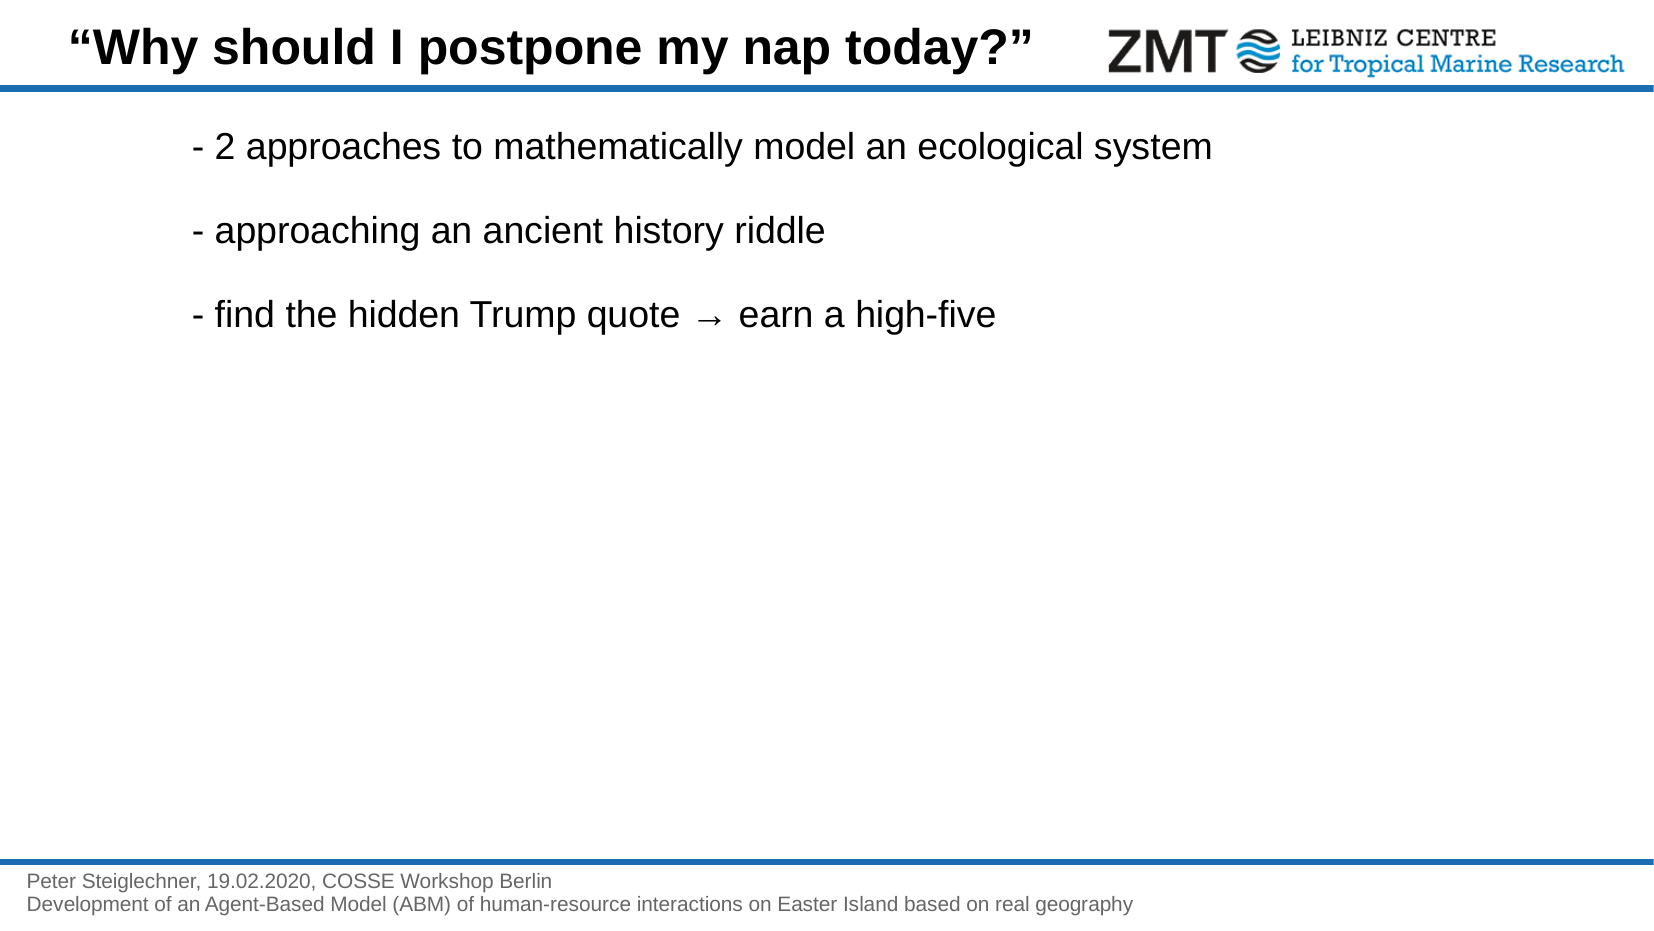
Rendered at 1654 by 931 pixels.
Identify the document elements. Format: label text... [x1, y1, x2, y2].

text_box “Why should I postpone my nap today?” [53, 12, 1075, 139]
text_box - 2 approaches to mathematically model an ecological system - approaching an ancient history riddle - find the hidden Trump quote → earn a high-five [177, 118, 1524, 343]
picture [1086, 1, 1654, 85]
